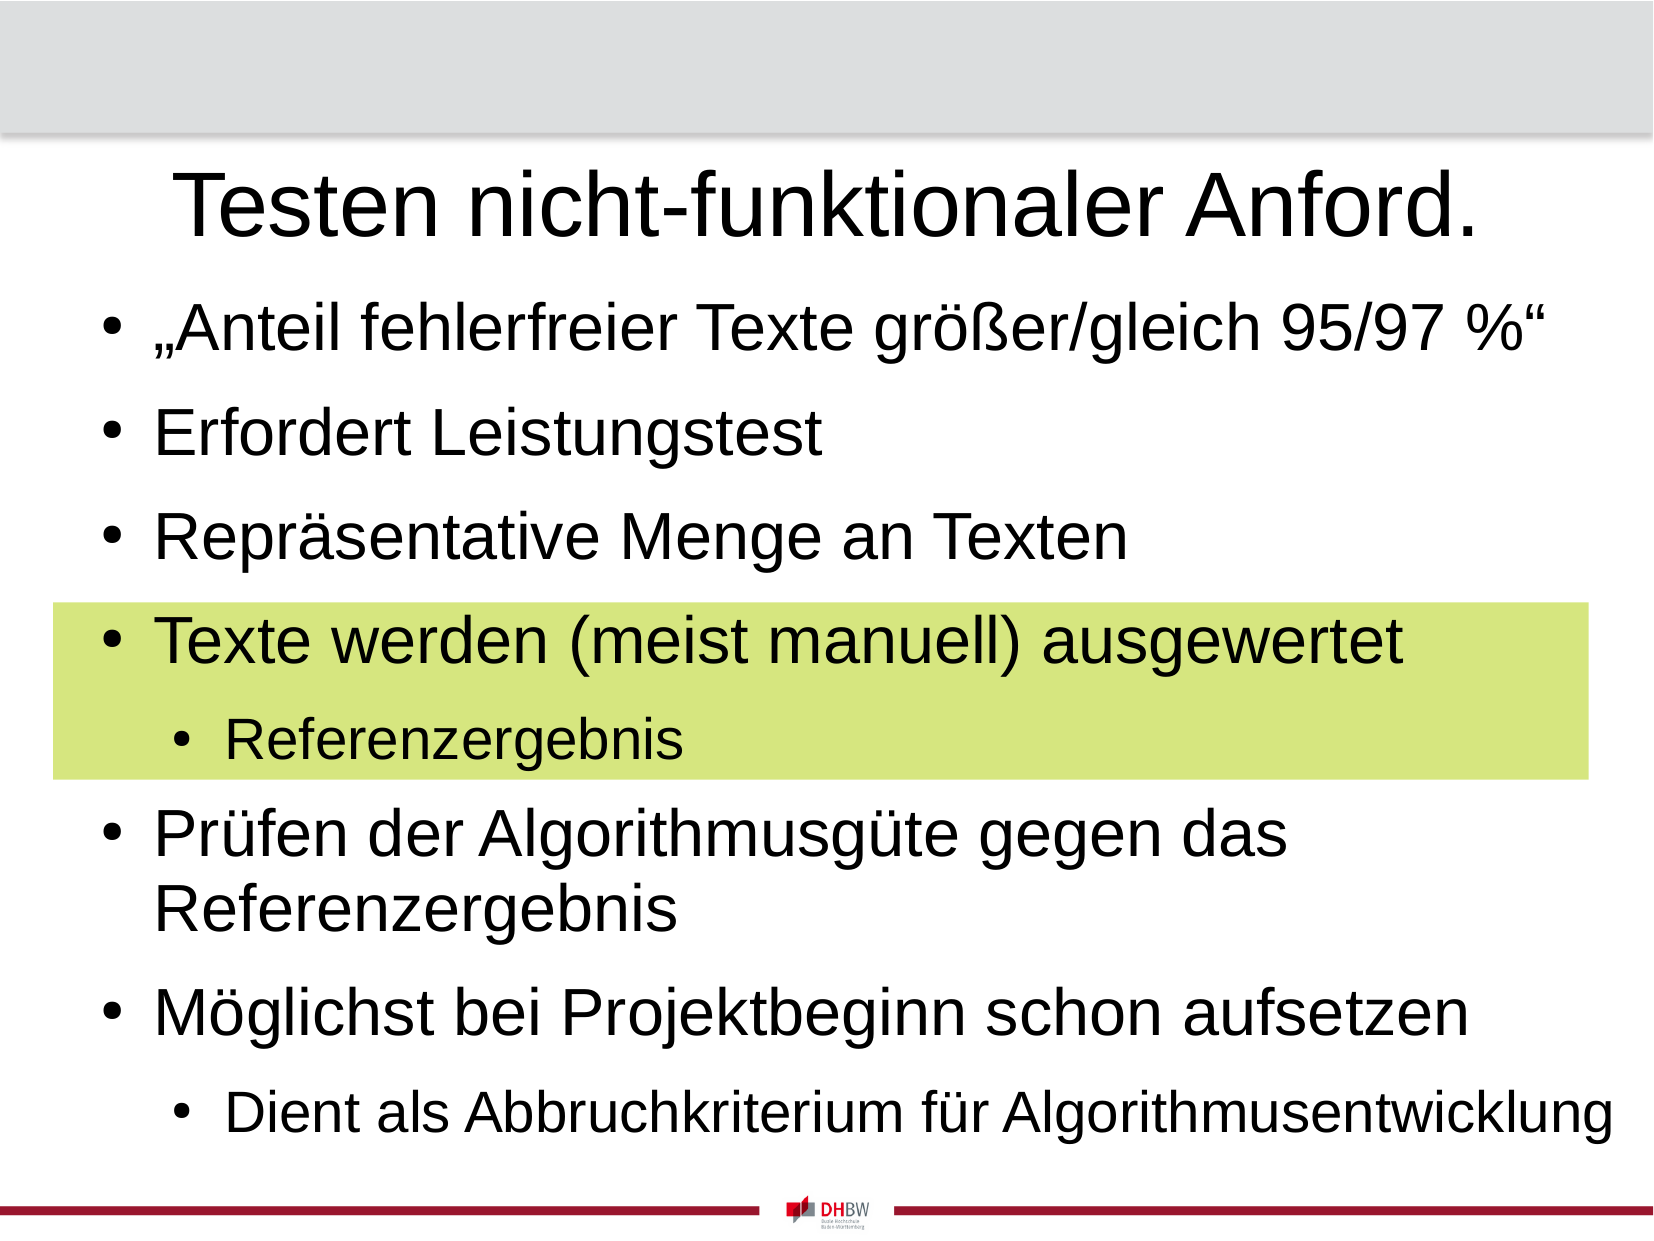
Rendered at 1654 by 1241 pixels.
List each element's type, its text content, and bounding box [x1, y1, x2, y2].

list „Anteil fehlerfreier Texte größer/gleich 95/97 %“ Erfordert Leistungstest Repräsentative Menge an Texten Texte werden (meist manuell) ausgewertet Referenzergebnis Prüfen der Algorithmusgüte gegen das Referenzergebnis Möglichst bei Projektbeginn schon aufsetzen Dient als Abbruchkriterium für Algorithmusentwicklung [82, 290, 1625, 1152]
text_box [53, 602, 82, 780]
picture [0, 1, 1654, 1237]
title Testen nicht-funktionaler Anford. [82, 147, 1571, 257]
